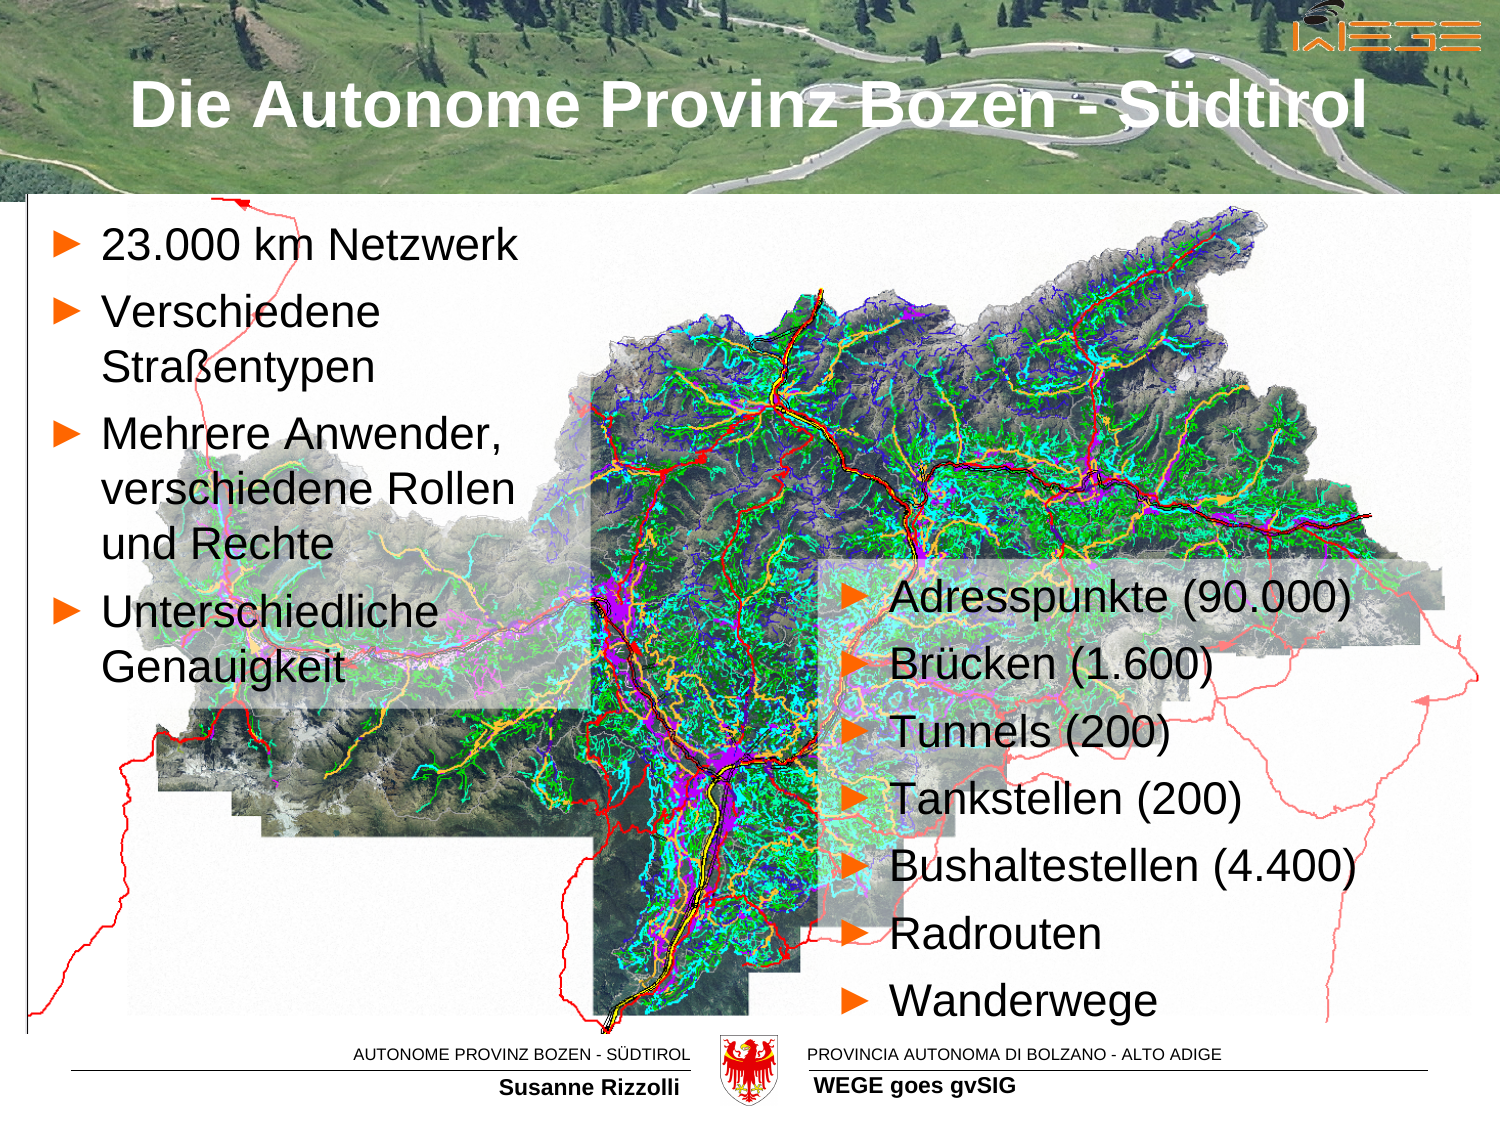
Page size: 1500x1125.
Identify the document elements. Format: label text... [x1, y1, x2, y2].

list Adresspunkte (90.000) Brücken (1.600) Tunnels (200) Tankstellen (200) Bushaltestellen (4.400) Radrouten Wanderwege [817, 558, 1477, 1034]
title Die Autonome Provinz Bozen - Südtirol [75, 7, 1426, 195]
list 23.000 km Netzwerk Verschiedene Straßentypen Mehrere Anwender, verschiedene Rollen und Rechte Unterschiedliche Genauigkeit [29, 206, 591, 709]
picture [0, 72, 1500, 1034]
picture [720, 1035, 778, 1106]
